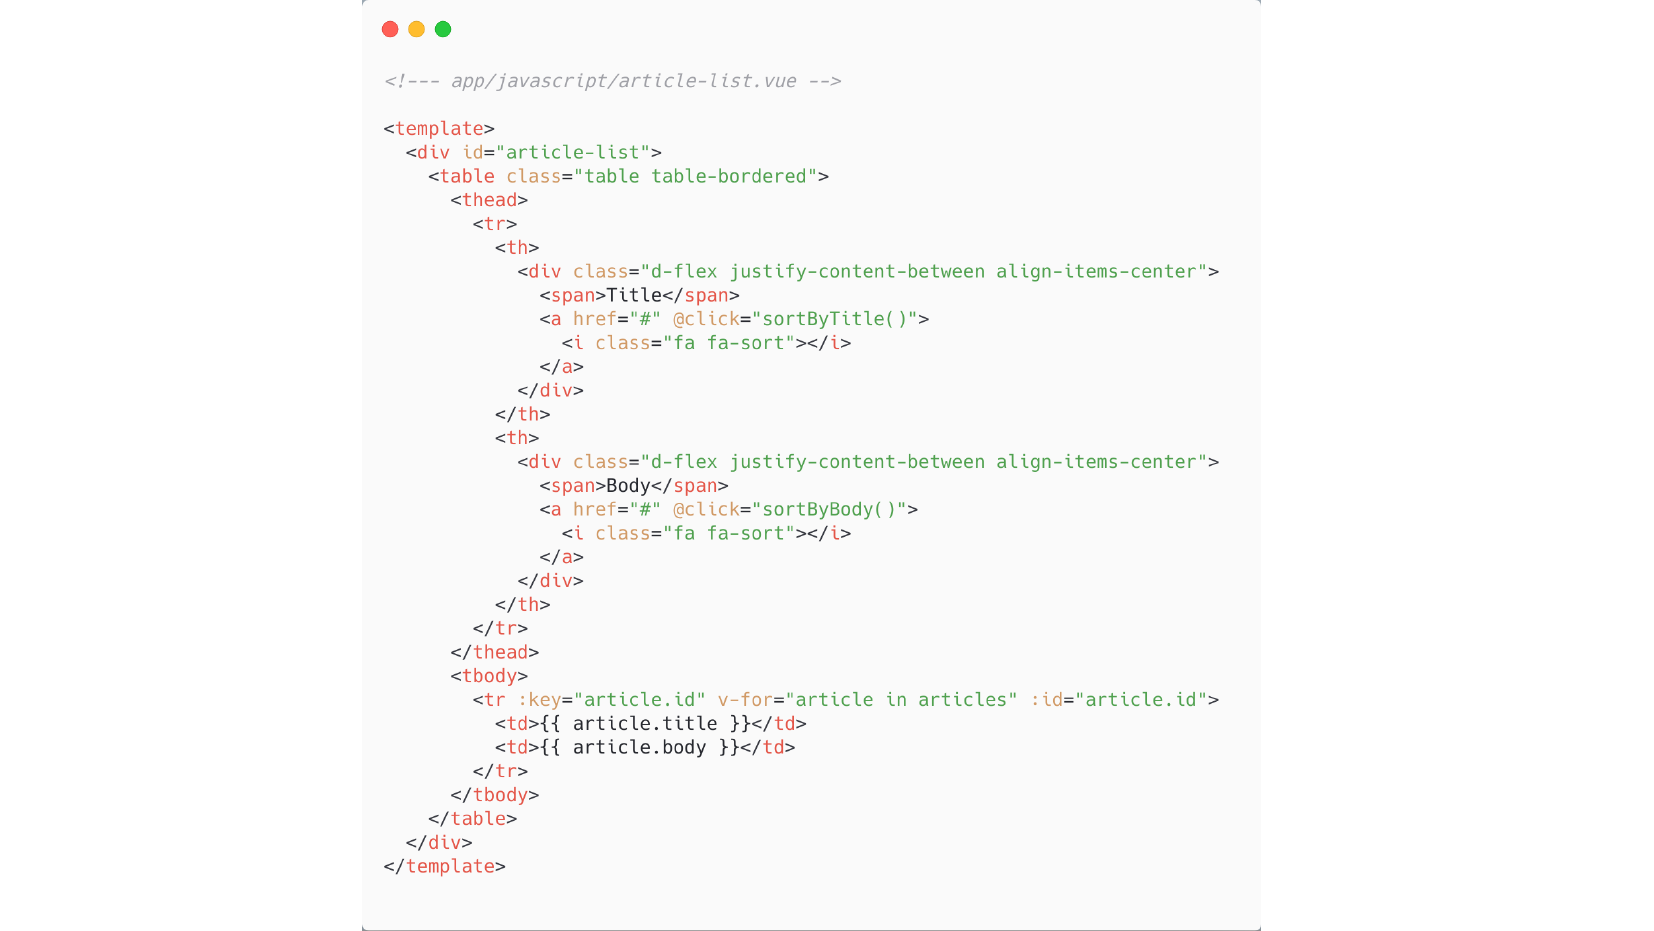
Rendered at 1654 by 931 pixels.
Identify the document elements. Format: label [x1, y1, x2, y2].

picture [362, 0, 1261, 931]
